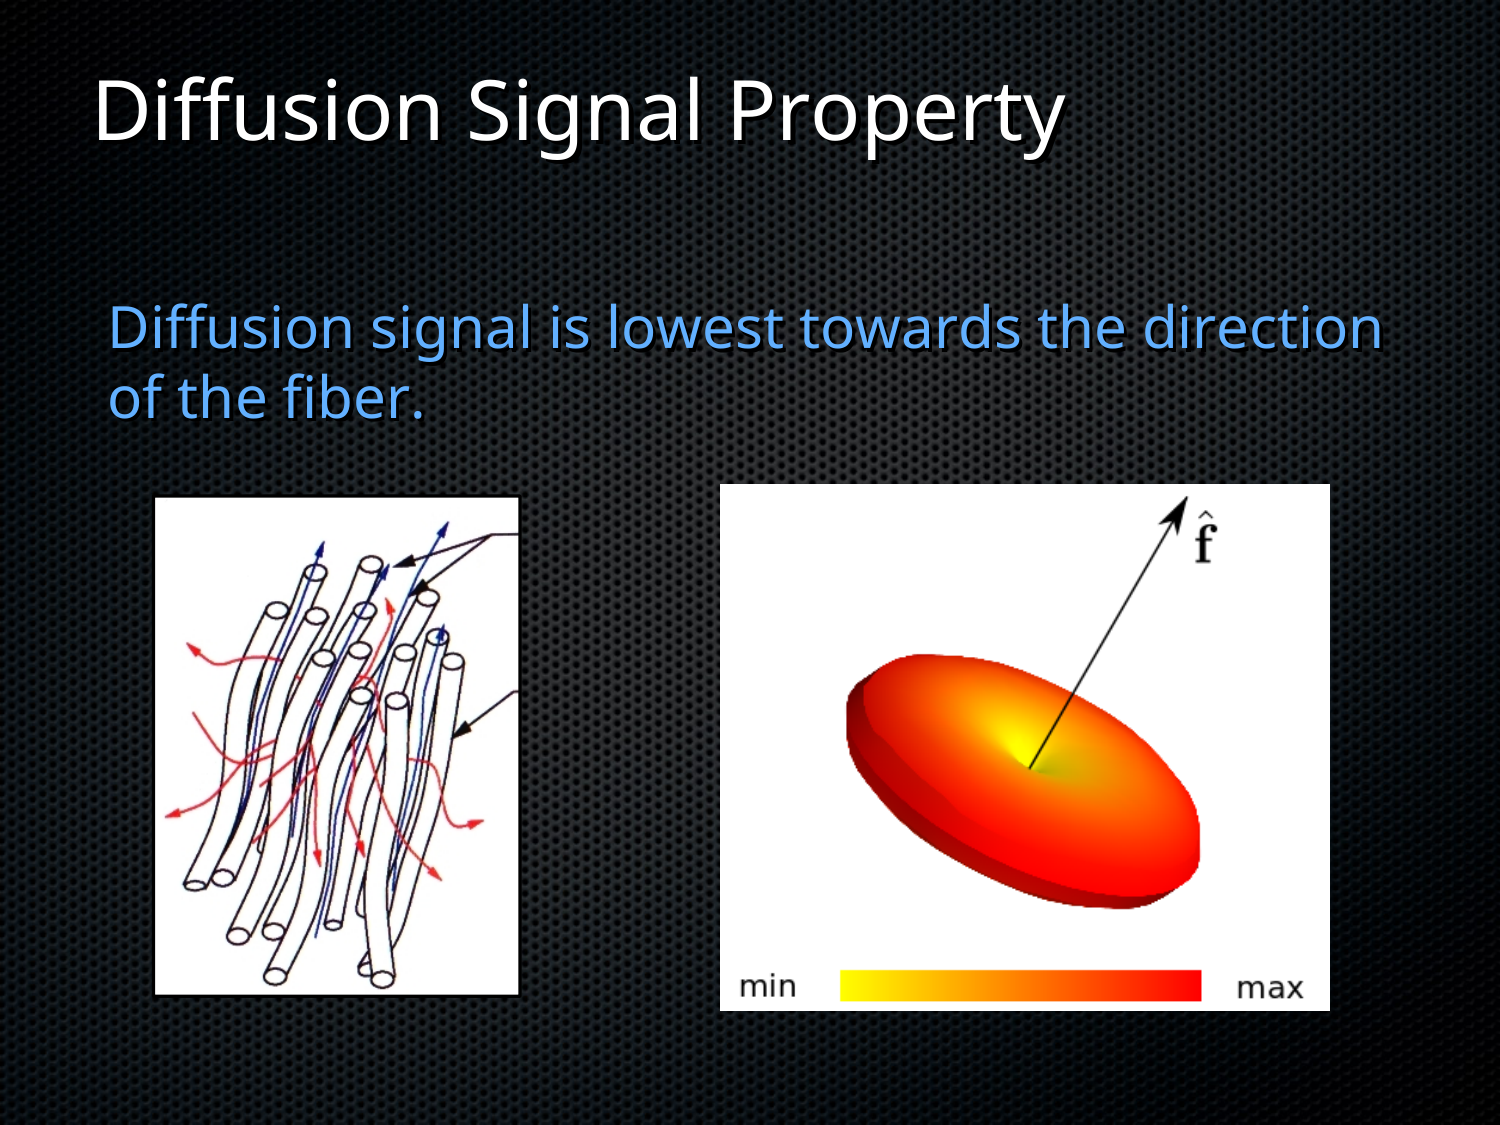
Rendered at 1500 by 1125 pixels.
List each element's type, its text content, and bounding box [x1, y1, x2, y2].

picture [0, 0, 1500, 1125]
list Diffusion signal is lowest towards the direction of the fiber. [99, 282, 1404, 935]
title Diffusion Signal Property [82, 0, 1387, 166]
